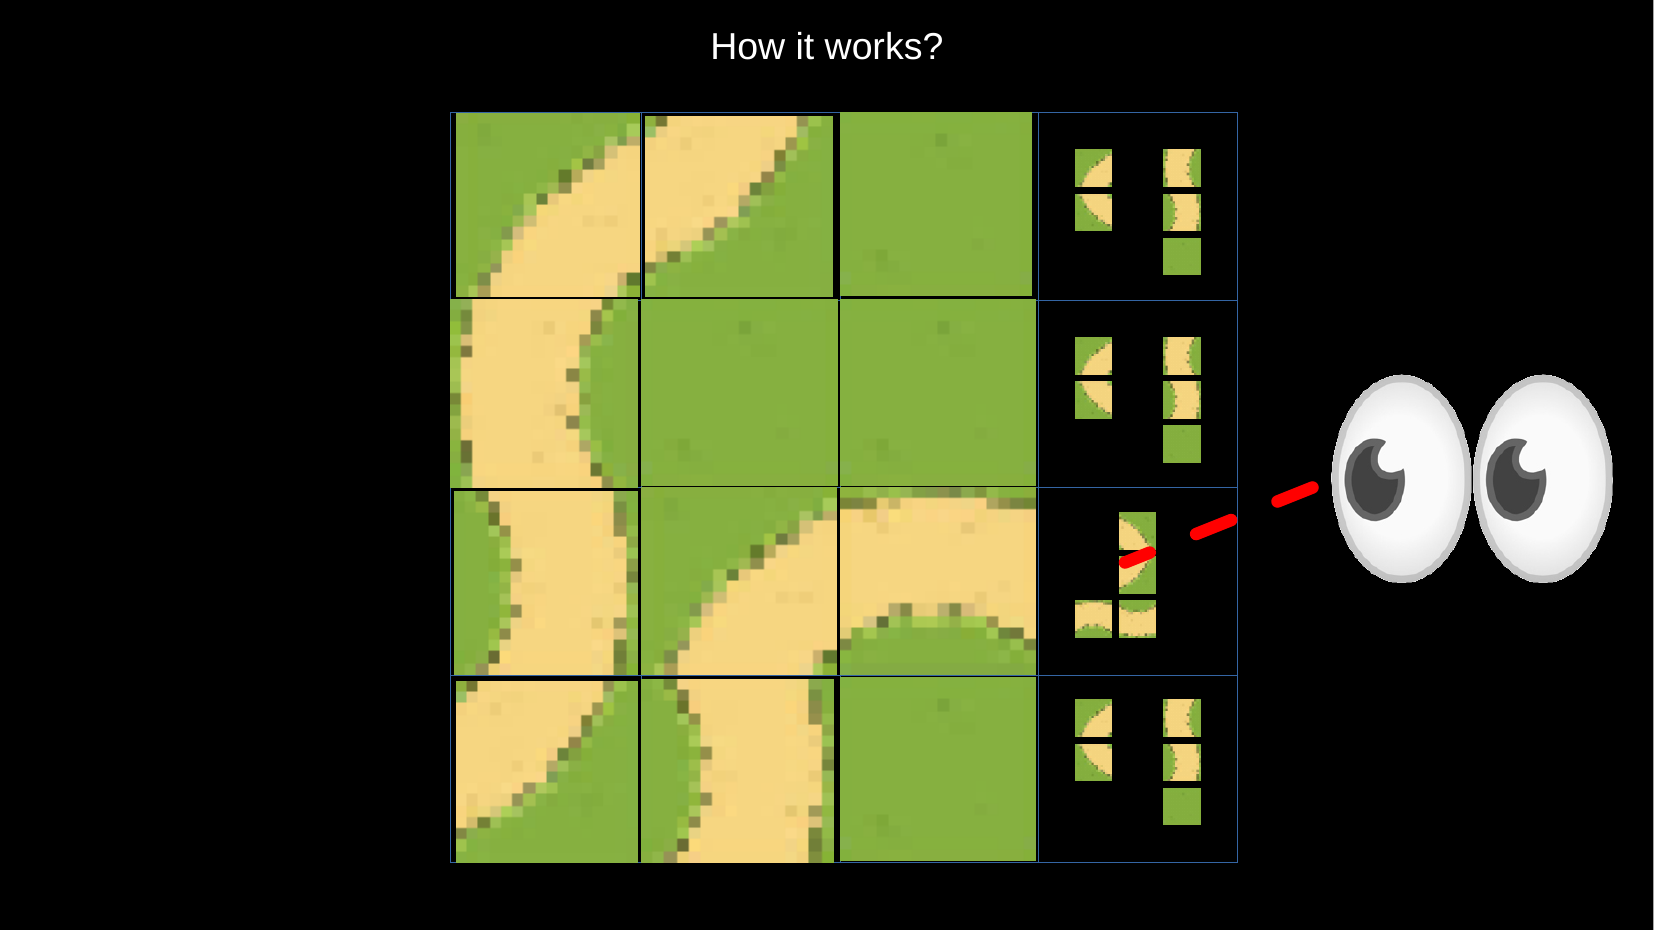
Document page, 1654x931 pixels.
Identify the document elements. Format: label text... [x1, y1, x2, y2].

picture [1075, 194, 1112, 231]
picture [1163, 381, 1201, 419]
picture [1163, 425, 1201, 463]
picture [1075, 744, 1112, 781]
picture [1163, 699, 1201, 737]
picture [1163, 149, 1201, 187]
text_box How it works? [0, 18, 1654, 76]
picture [1075, 699, 1112, 737]
picture [1163, 238, 1201, 275]
picture [641, 679, 834, 863]
picture [1075, 337, 1112, 375]
picture [456, 113, 640, 297]
picture [1163, 788, 1201, 826]
picture [450, 299, 638, 488]
picture [840, 677, 1036, 862]
picture [1075, 600, 1112, 638]
picture [1163, 337, 1201, 375]
picture [454, 491, 638, 676]
picture [1119, 512, 1156, 550]
picture [1119, 600, 1156, 638]
picture [1119, 556, 1156, 594]
picture [1075, 381, 1112, 419]
picture [456, 681, 638, 863]
picture [641, 299, 838, 676]
picture [645, 116, 833, 297]
picture [840, 112, 1032, 296]
picture [1163, 744, 1201, 781]
picture [840, 299, 1036, 676]
picture [1075, 149, 1112, 187]
picture [1331, 374, 1613, 583]
picture [1163, 194, 1201, 231]
